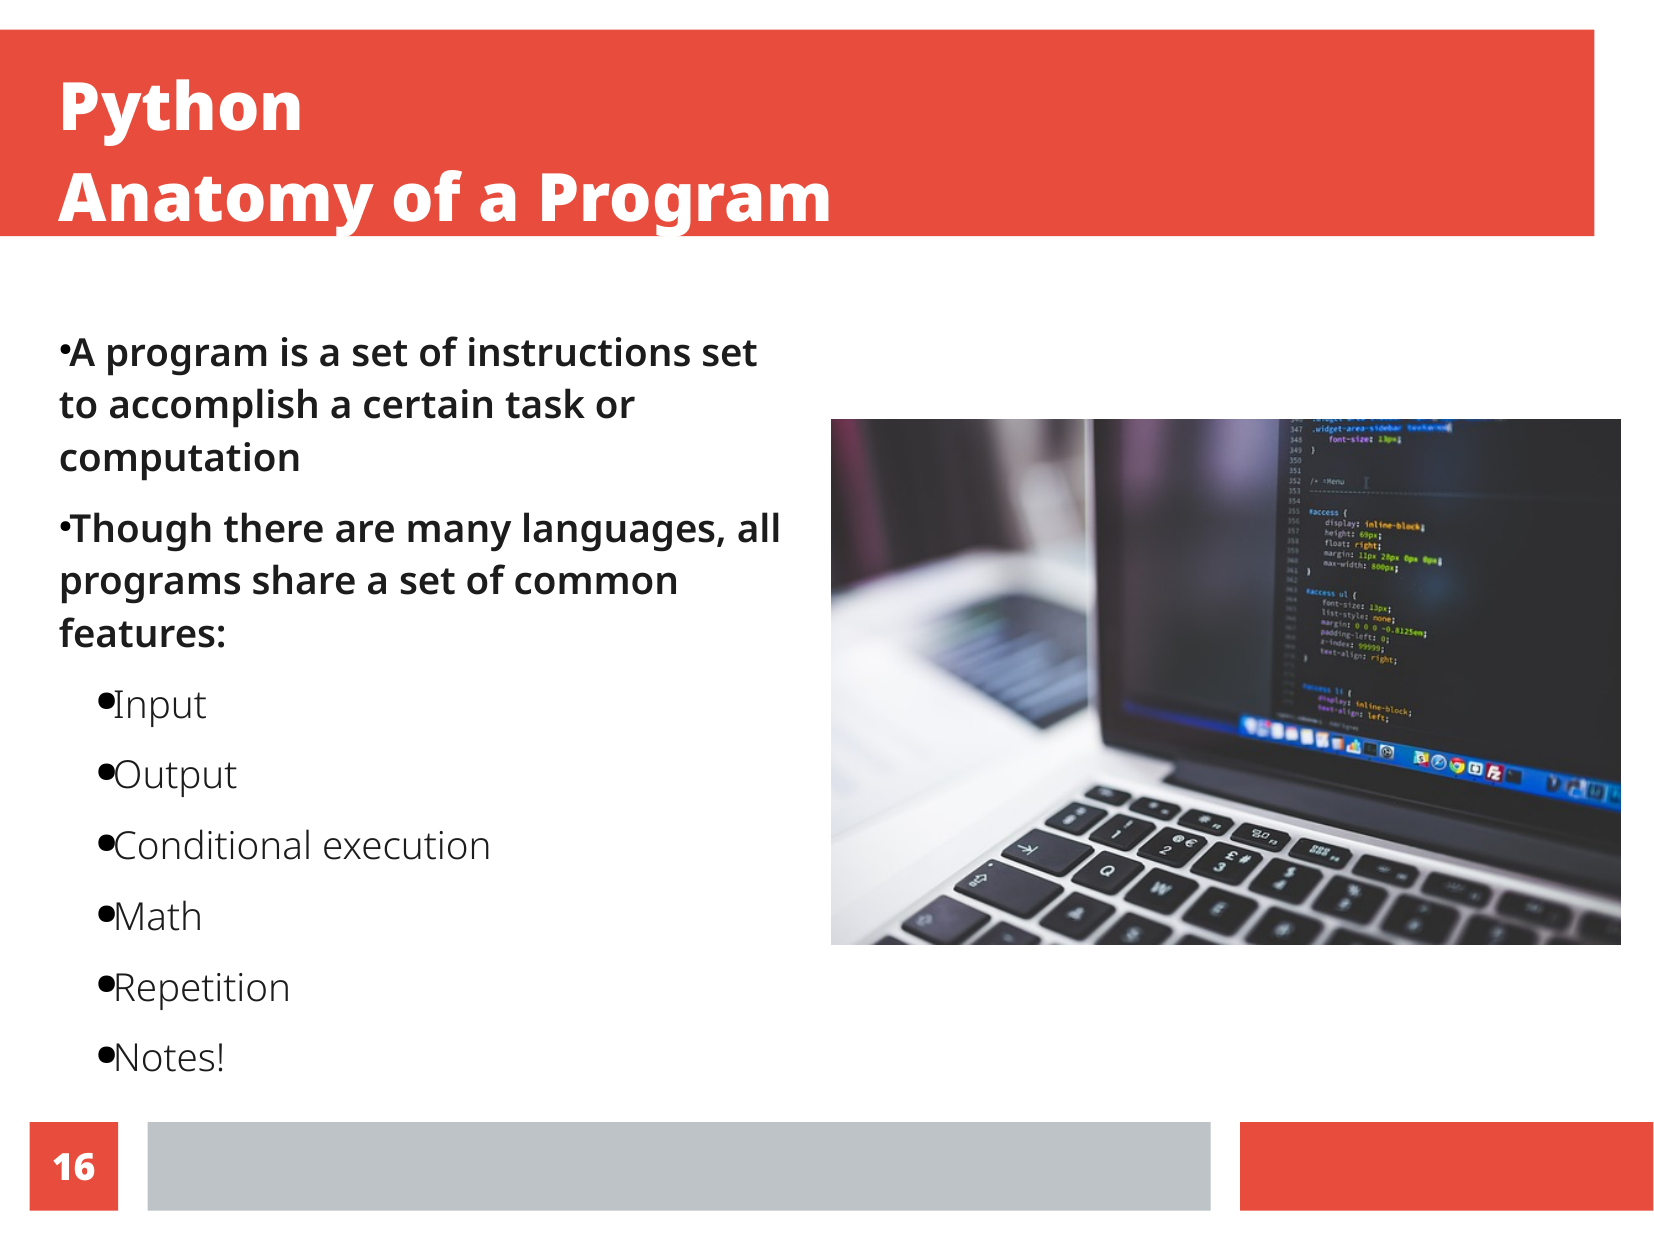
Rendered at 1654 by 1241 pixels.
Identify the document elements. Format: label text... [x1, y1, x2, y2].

list A program is a set of instructions set to accomplish a certain task or computation Though there are many languages, all programs share a set of common features: Input Output Conditional execution Math Repetition Notes! [59, 324, 794, 1093]
picture [831, 419, 1621, 946]
title Python Anatomy of a Program [59, 59, 1595, 207]
